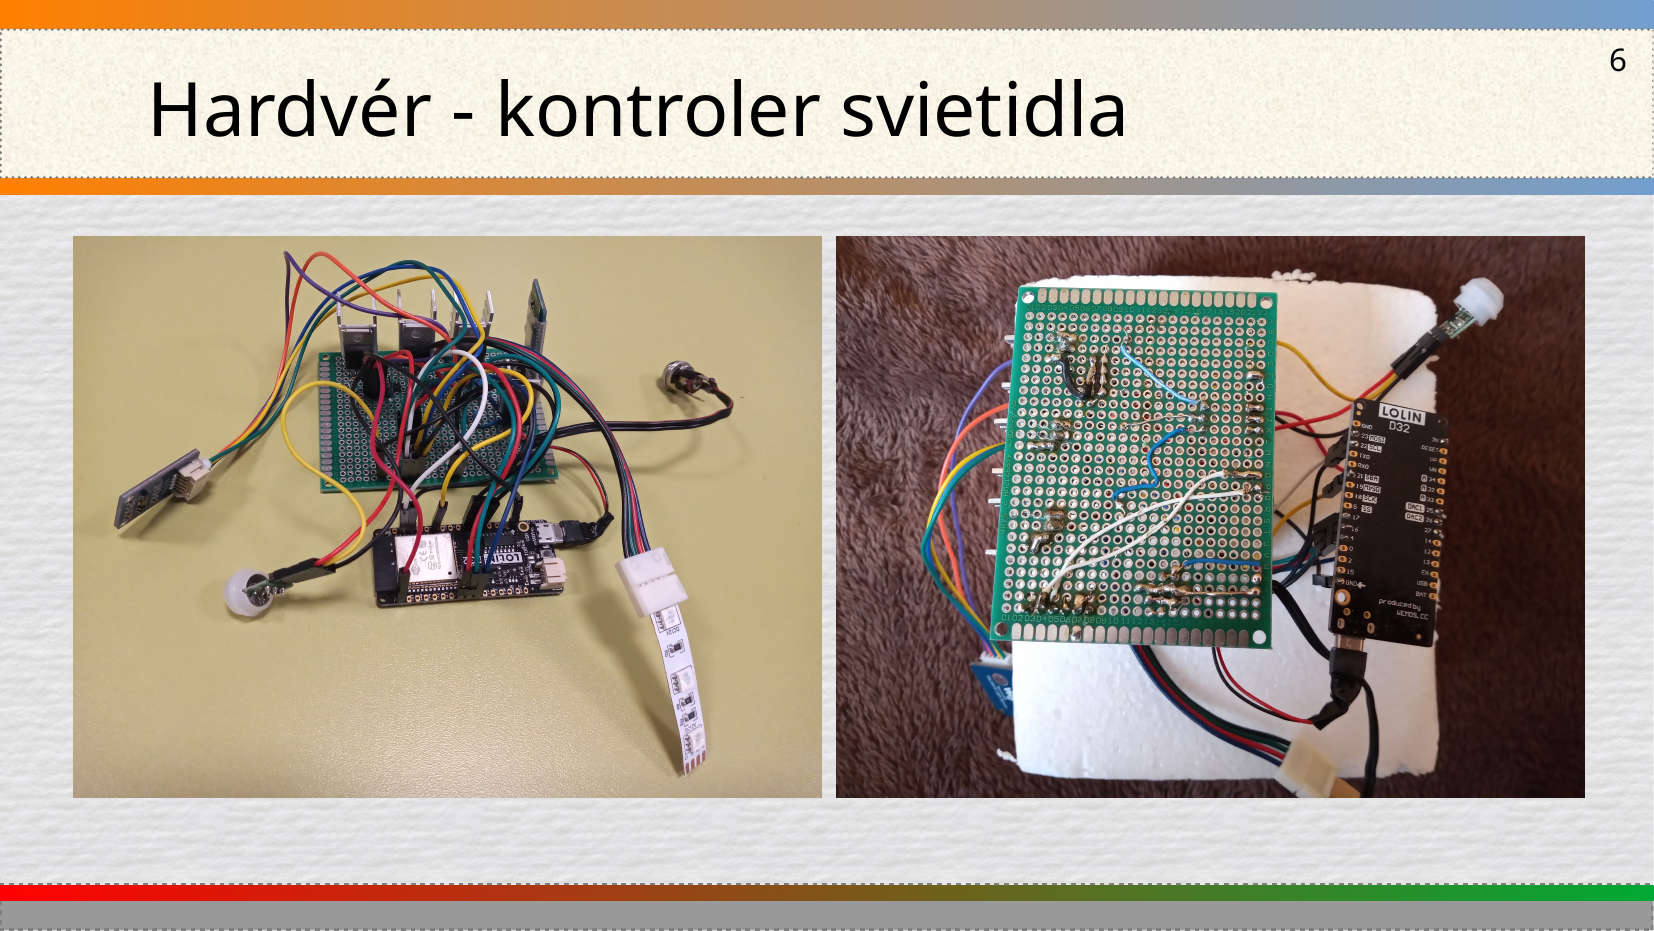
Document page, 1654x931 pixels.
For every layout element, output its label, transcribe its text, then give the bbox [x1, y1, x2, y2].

text_box [0, 885, 1654, 931]
picture [0, 195, 1654, 885]
text_box <číslo> [1594, 31, 1654, 91]
title Hardvér - kontroler svietidla [147, 29, 1270, 185]
text_box [0, 0, 1654, 195]
